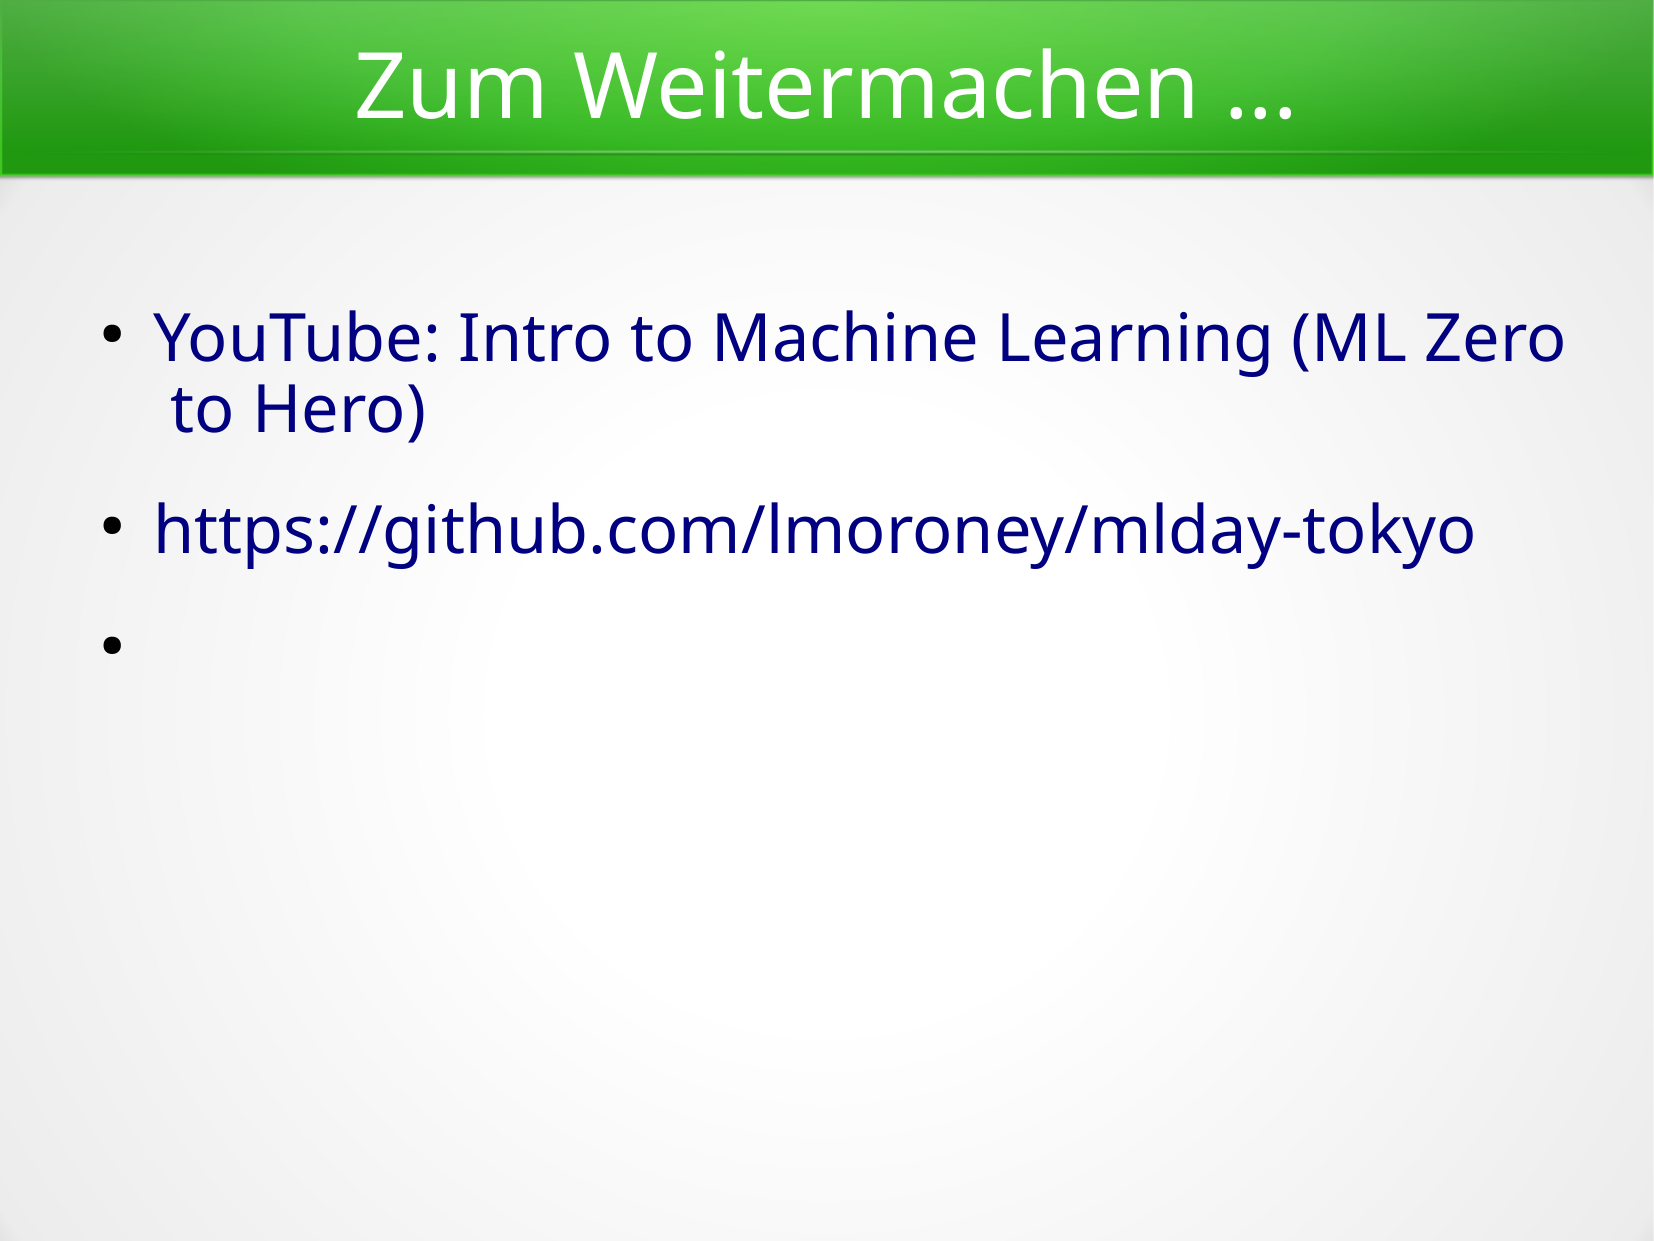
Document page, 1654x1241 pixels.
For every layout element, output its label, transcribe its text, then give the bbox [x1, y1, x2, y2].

picture [0, 0, 1654, 1241]
title Zum Weitermachen ... [82, 11, 1571, 154]
list YouTube: Intro to Machine Learning (ML Zero to Hero) https://github.com/lmoroney/mlday-tokyo [82, 290, 1571, 1010]
